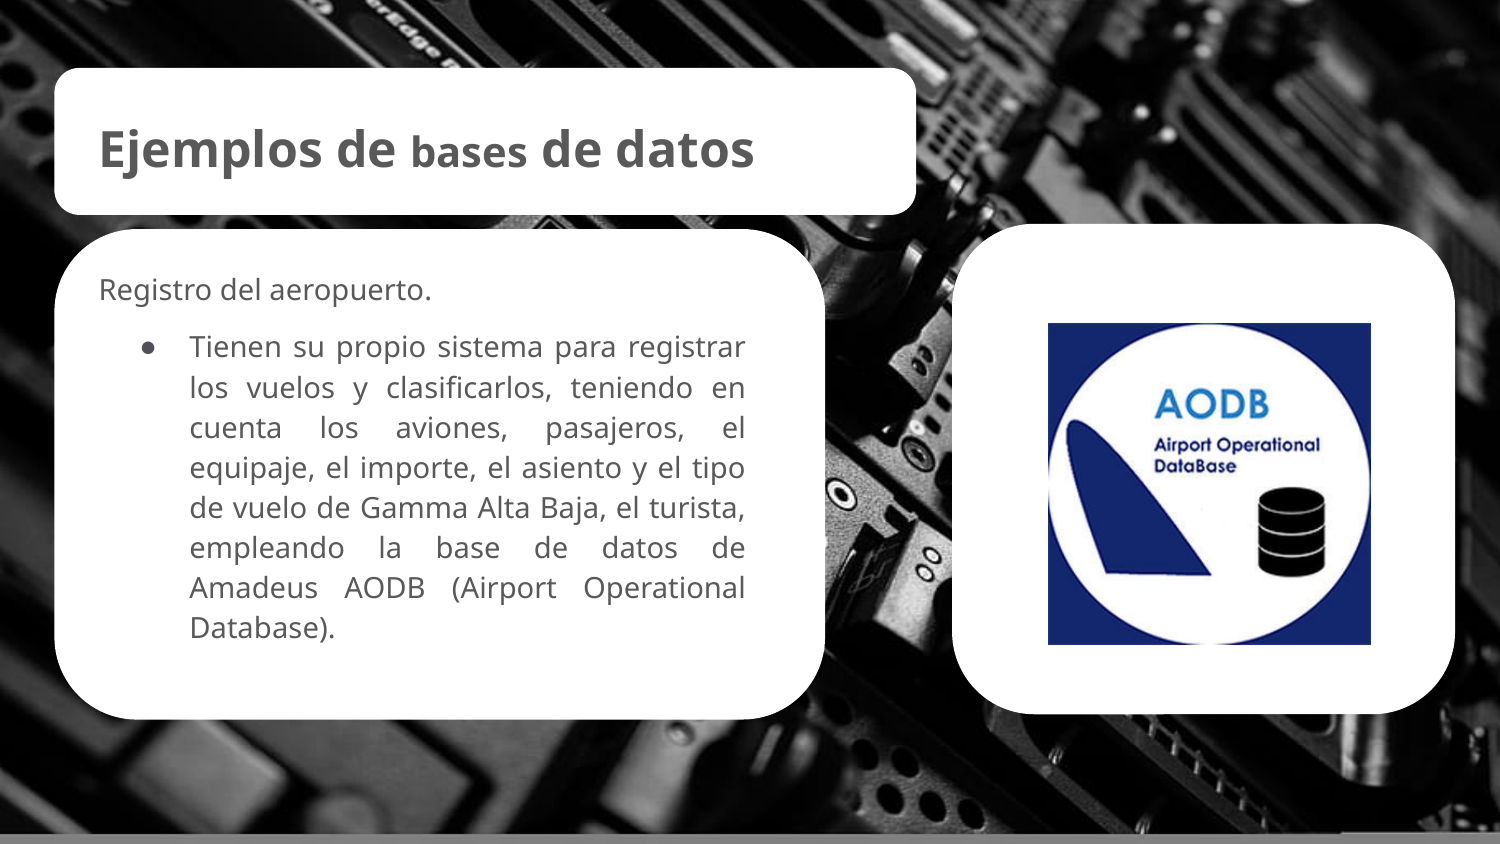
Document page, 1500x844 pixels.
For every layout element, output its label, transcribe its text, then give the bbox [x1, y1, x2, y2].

text_box [388, 343, 397, 355]
picture [0, 0, 1500, 844]
text_box [55, 229, 825, 719]
text_box [952, 224, 1455, 714]
text_box [312, 342, 320, 355]
text_box [369, 343, 378, 355]
text_box [412, 343, 421, 355]
text_box Tienen su propio sistema para registrar los vuelos y clasificarlos, teniendo en cuenta los aviones, pasajeros, el equipaje, el importe, el asiento y el tipo de vuelo de Gamma Alta Baja, el turista, empleando la base de datos de Amadeus AODB (Airport Operational Database). [99, 366, 762, 602]
text_box Registro del aeropuerto. [83, 219, 480, 342]
text_box [340, 343, 349, 355]
text_box [55, 68, 916, 215]
text_box [217, 343, 225, 348]
text_box [251, 343, 259, 348]
text_box Ejemplos de bases de datos [83, 102, 1409, 181]
